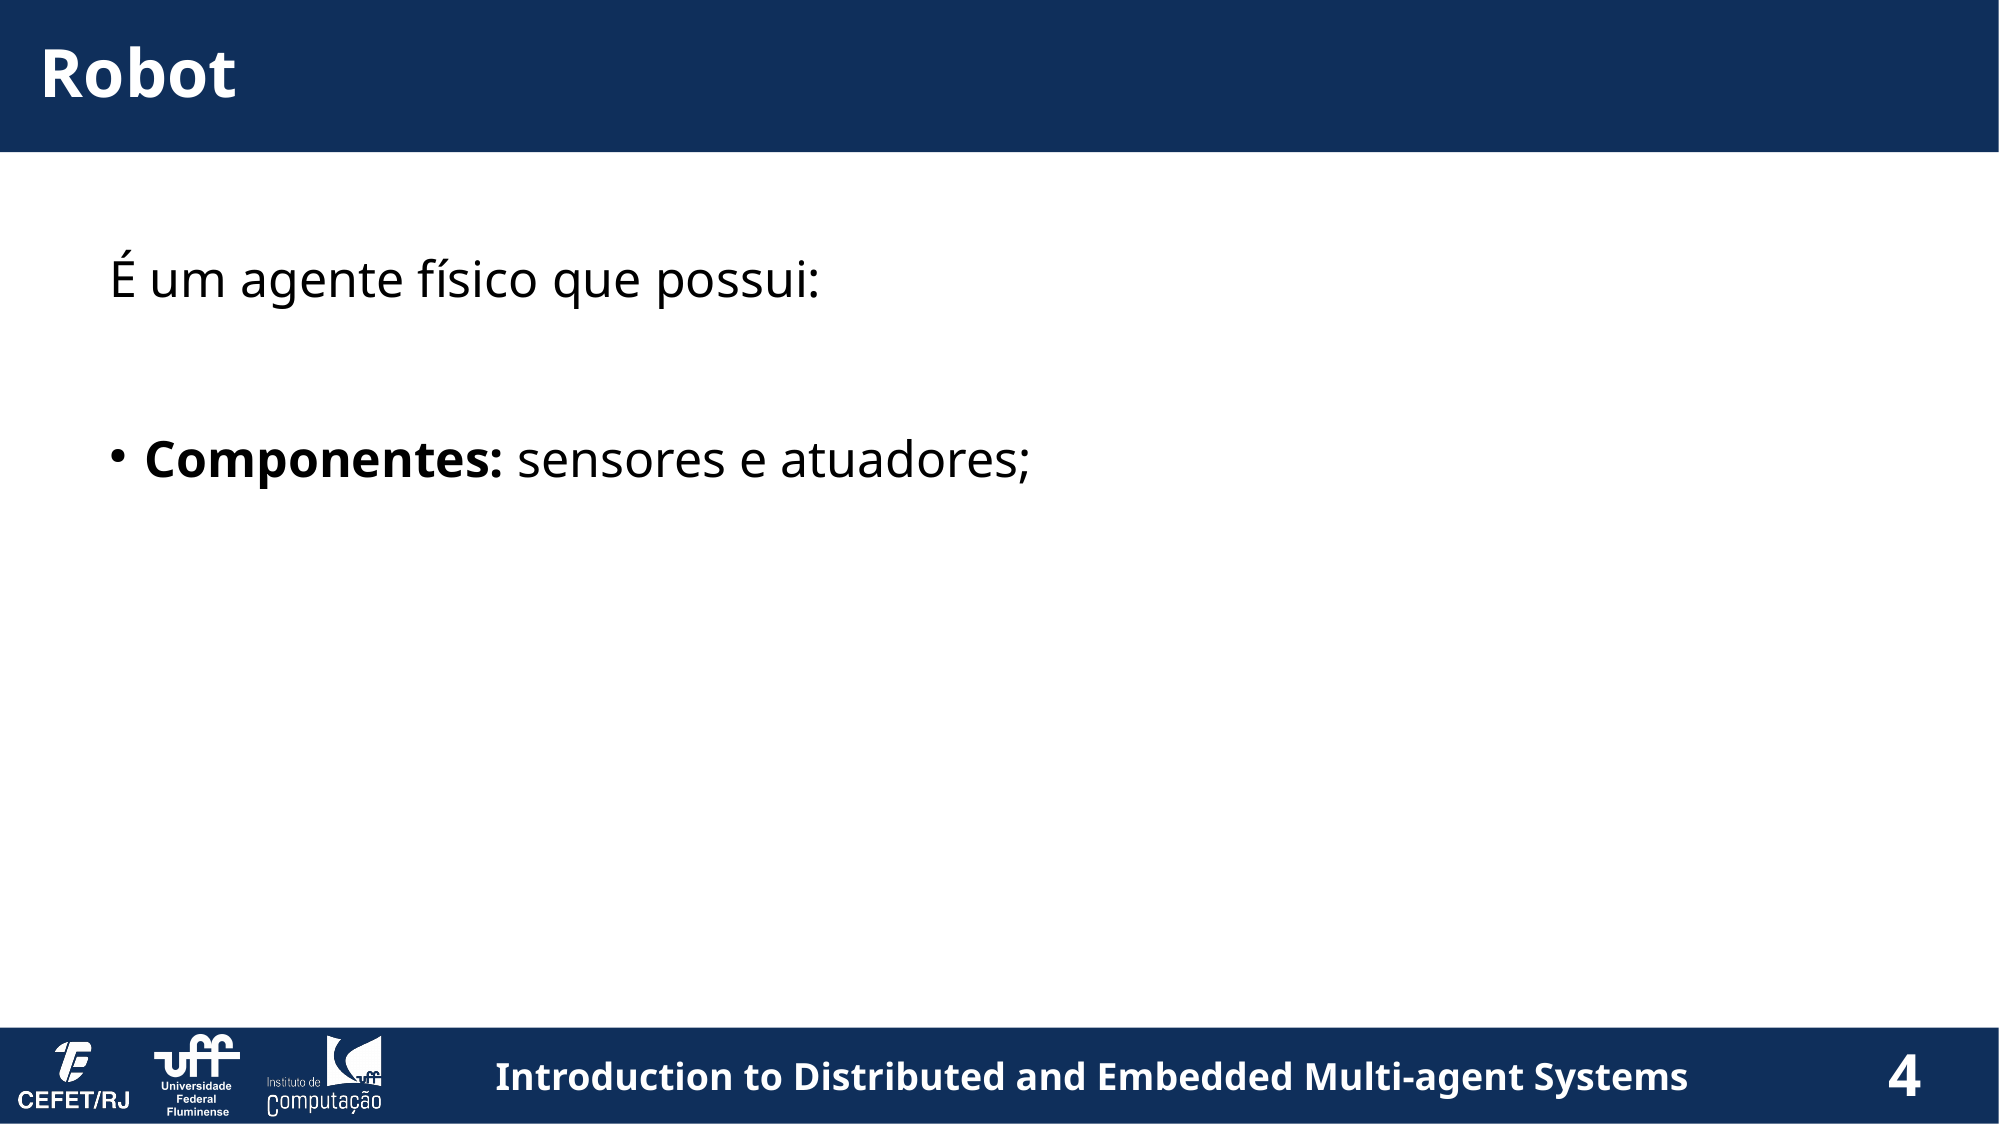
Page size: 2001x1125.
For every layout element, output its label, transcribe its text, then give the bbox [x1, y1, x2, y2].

text_box Robot [25, 23, 1999, 119]
picture [265, 1033, 383, 1117]
text_box É um agente físico que possui: Componentes: sensores e atuadores; [94, 240, 1819, 736]
picture [153, 1033, 241, 1121]
picture [18, 1021, 129, 1125]
